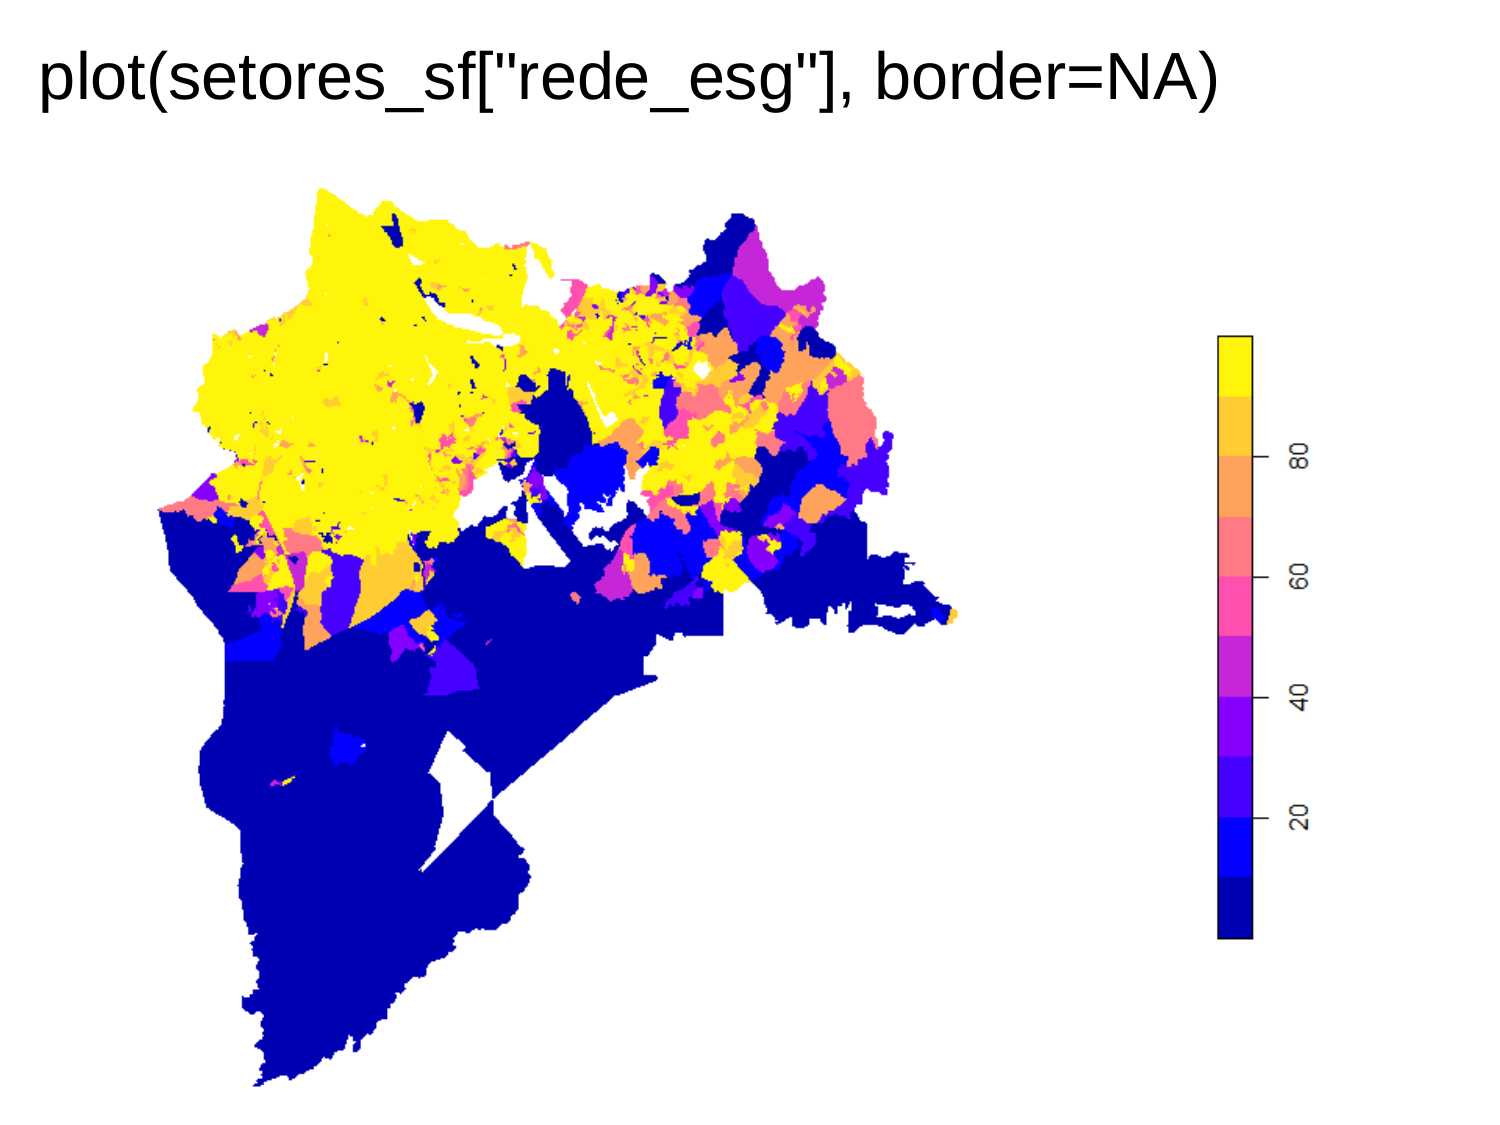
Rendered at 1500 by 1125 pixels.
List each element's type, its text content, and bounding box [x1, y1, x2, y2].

picture [150, 184, 1316, 1104]
list plot(setores_sf["rede_esg"], border=NA) [38, 32, 1389, 685]
